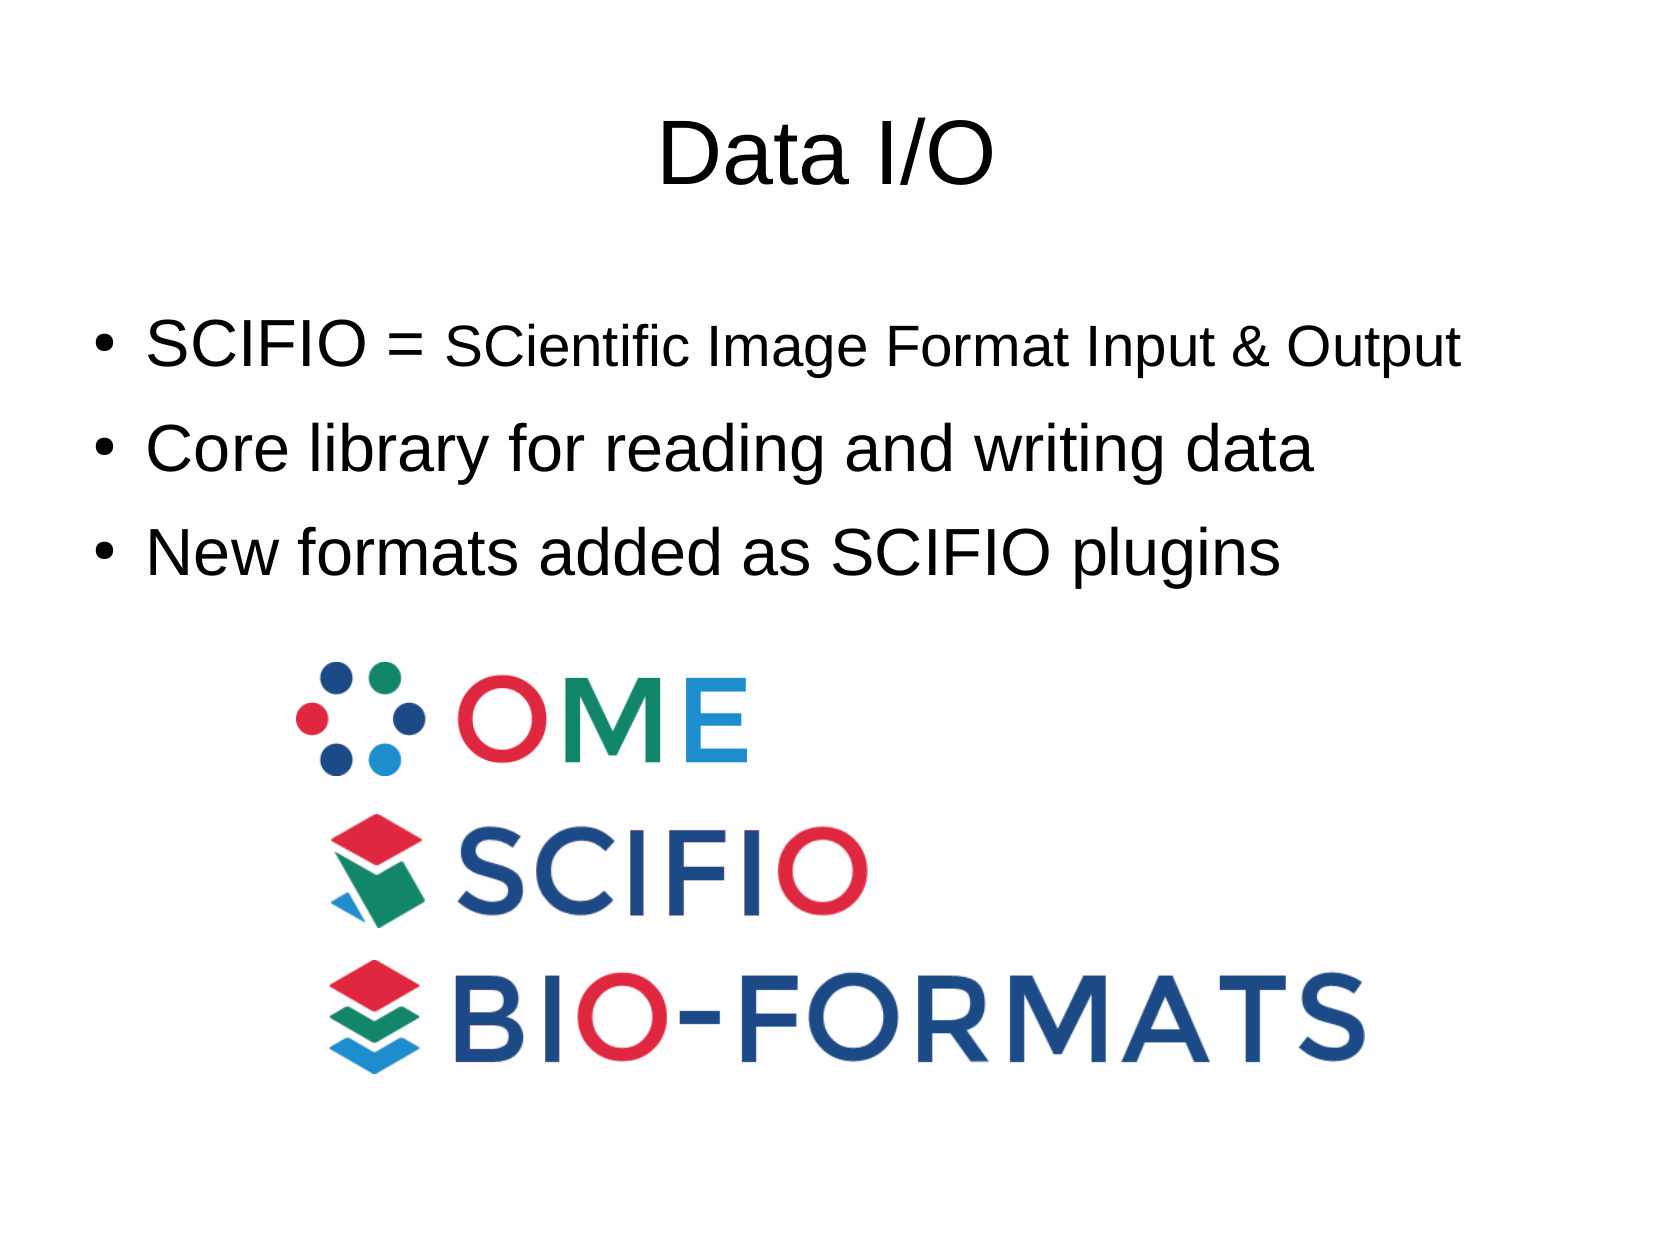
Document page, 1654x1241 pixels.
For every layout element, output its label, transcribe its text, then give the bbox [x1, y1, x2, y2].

picture [331, 814, 868, 928]
list SCIFIO = SCientific Image Format Input & Output Core library for reading and writing data New formats added as SCIFIO plugins [75, 306, 1564, 1126]
picture [296, 662, 747, 776]
picture [329, 960, 1365, 1074]
title Data I/O [82, 49, 1571, 257]
